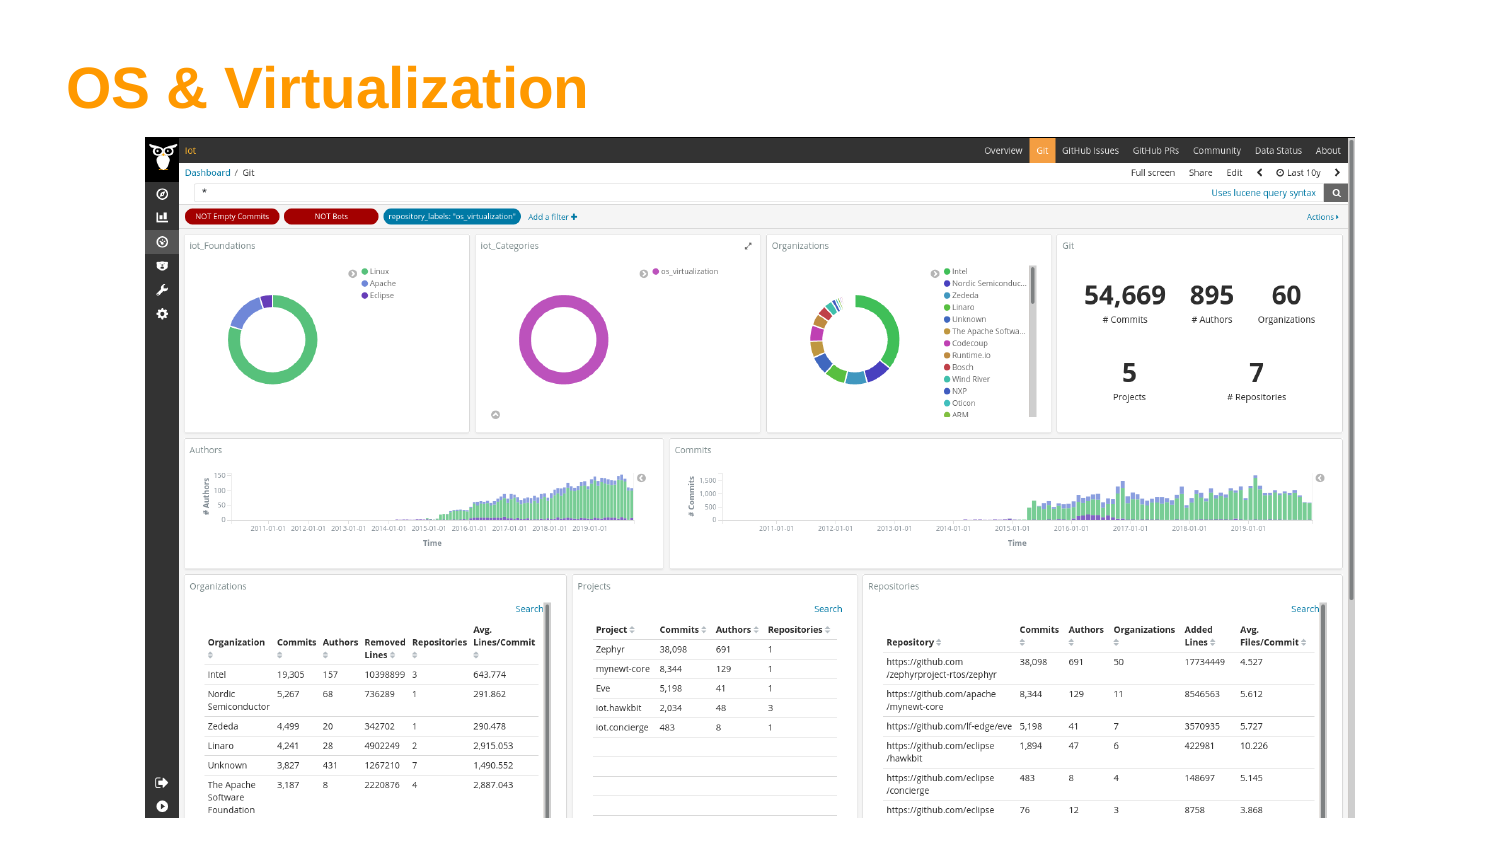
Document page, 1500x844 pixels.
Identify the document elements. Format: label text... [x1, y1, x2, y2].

title OS & Virtualization [51, 35, 1449, 130]
picture [145, 137, 1355, 818]
